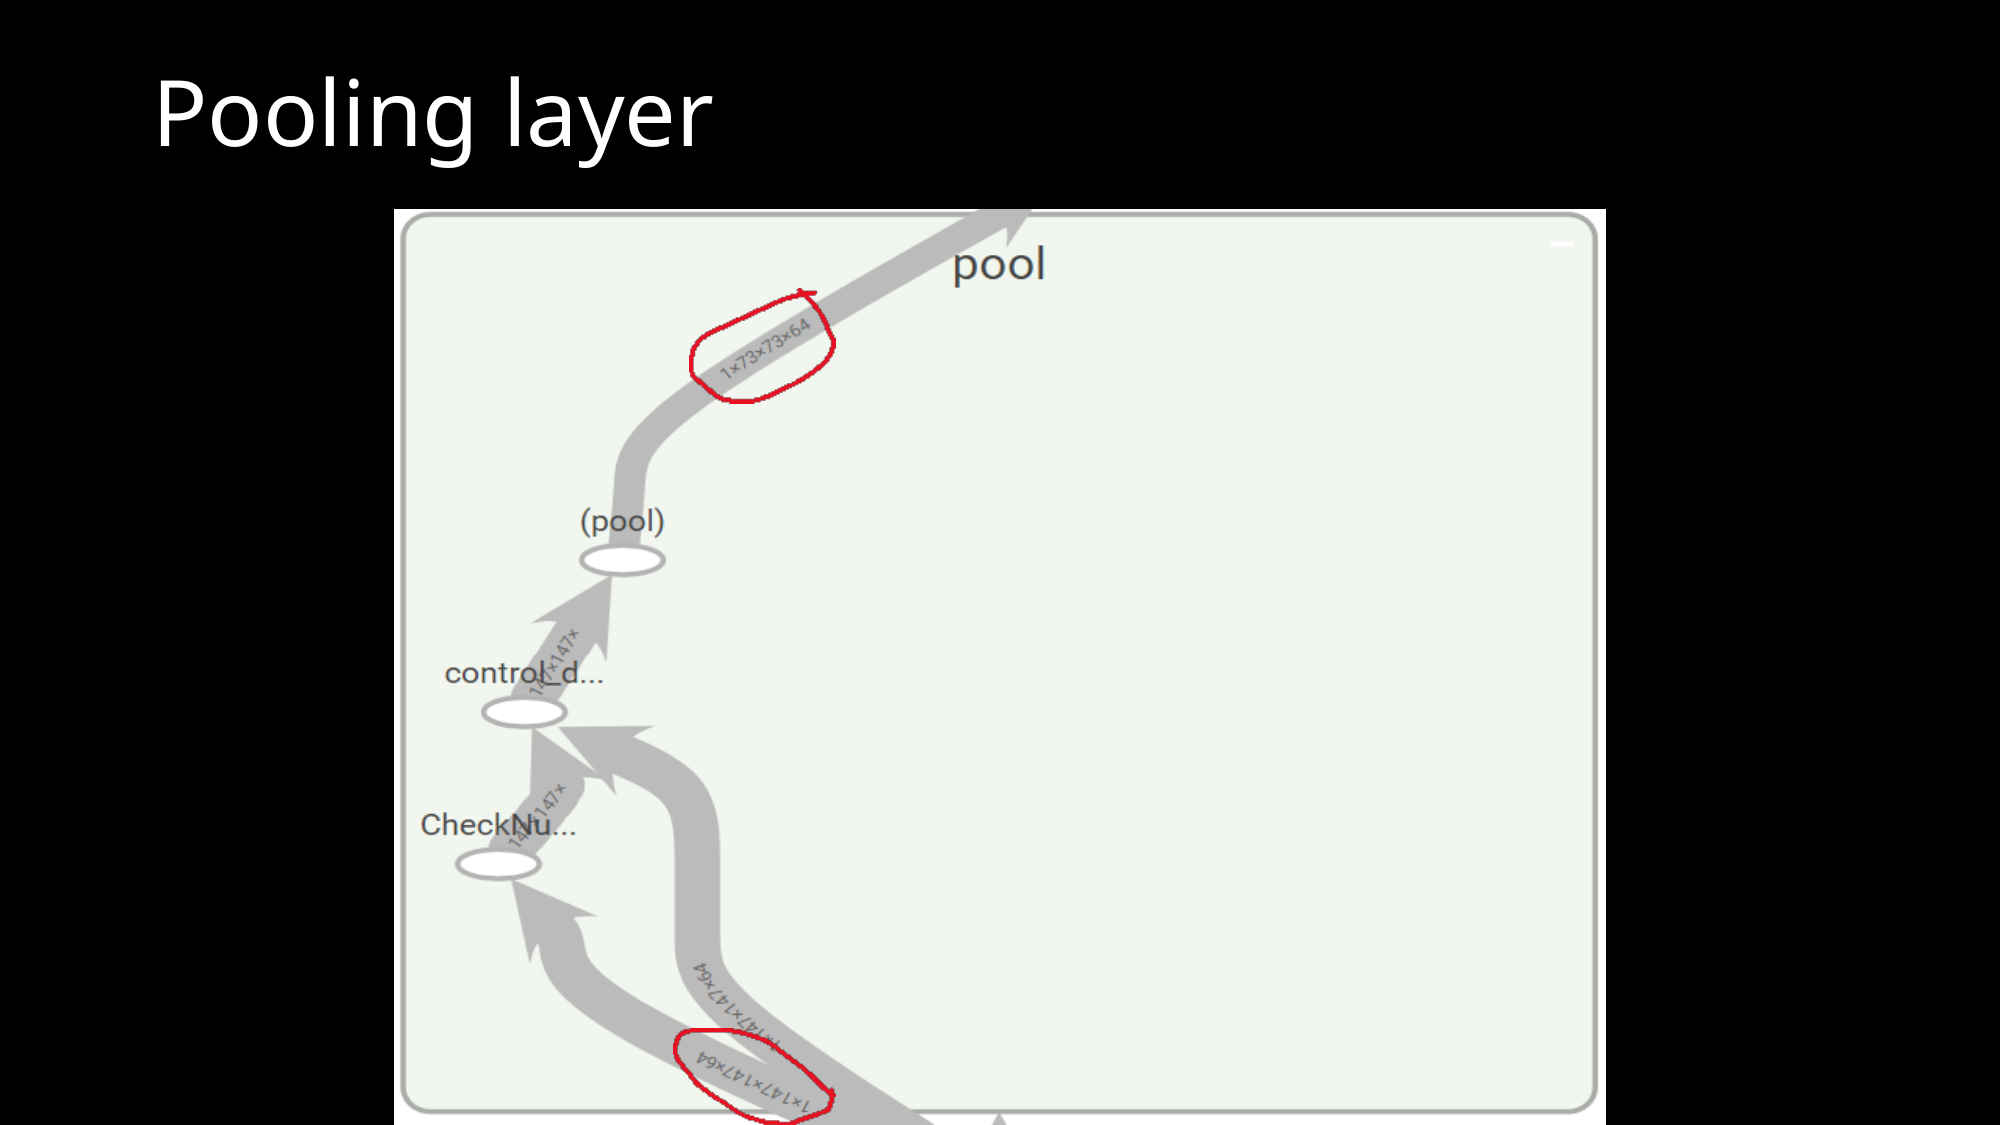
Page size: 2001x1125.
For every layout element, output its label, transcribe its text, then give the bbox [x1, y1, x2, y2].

picture [394, 209, 1606, 1125]
text_box Pooling layer [137, 59, 1863, 175]
